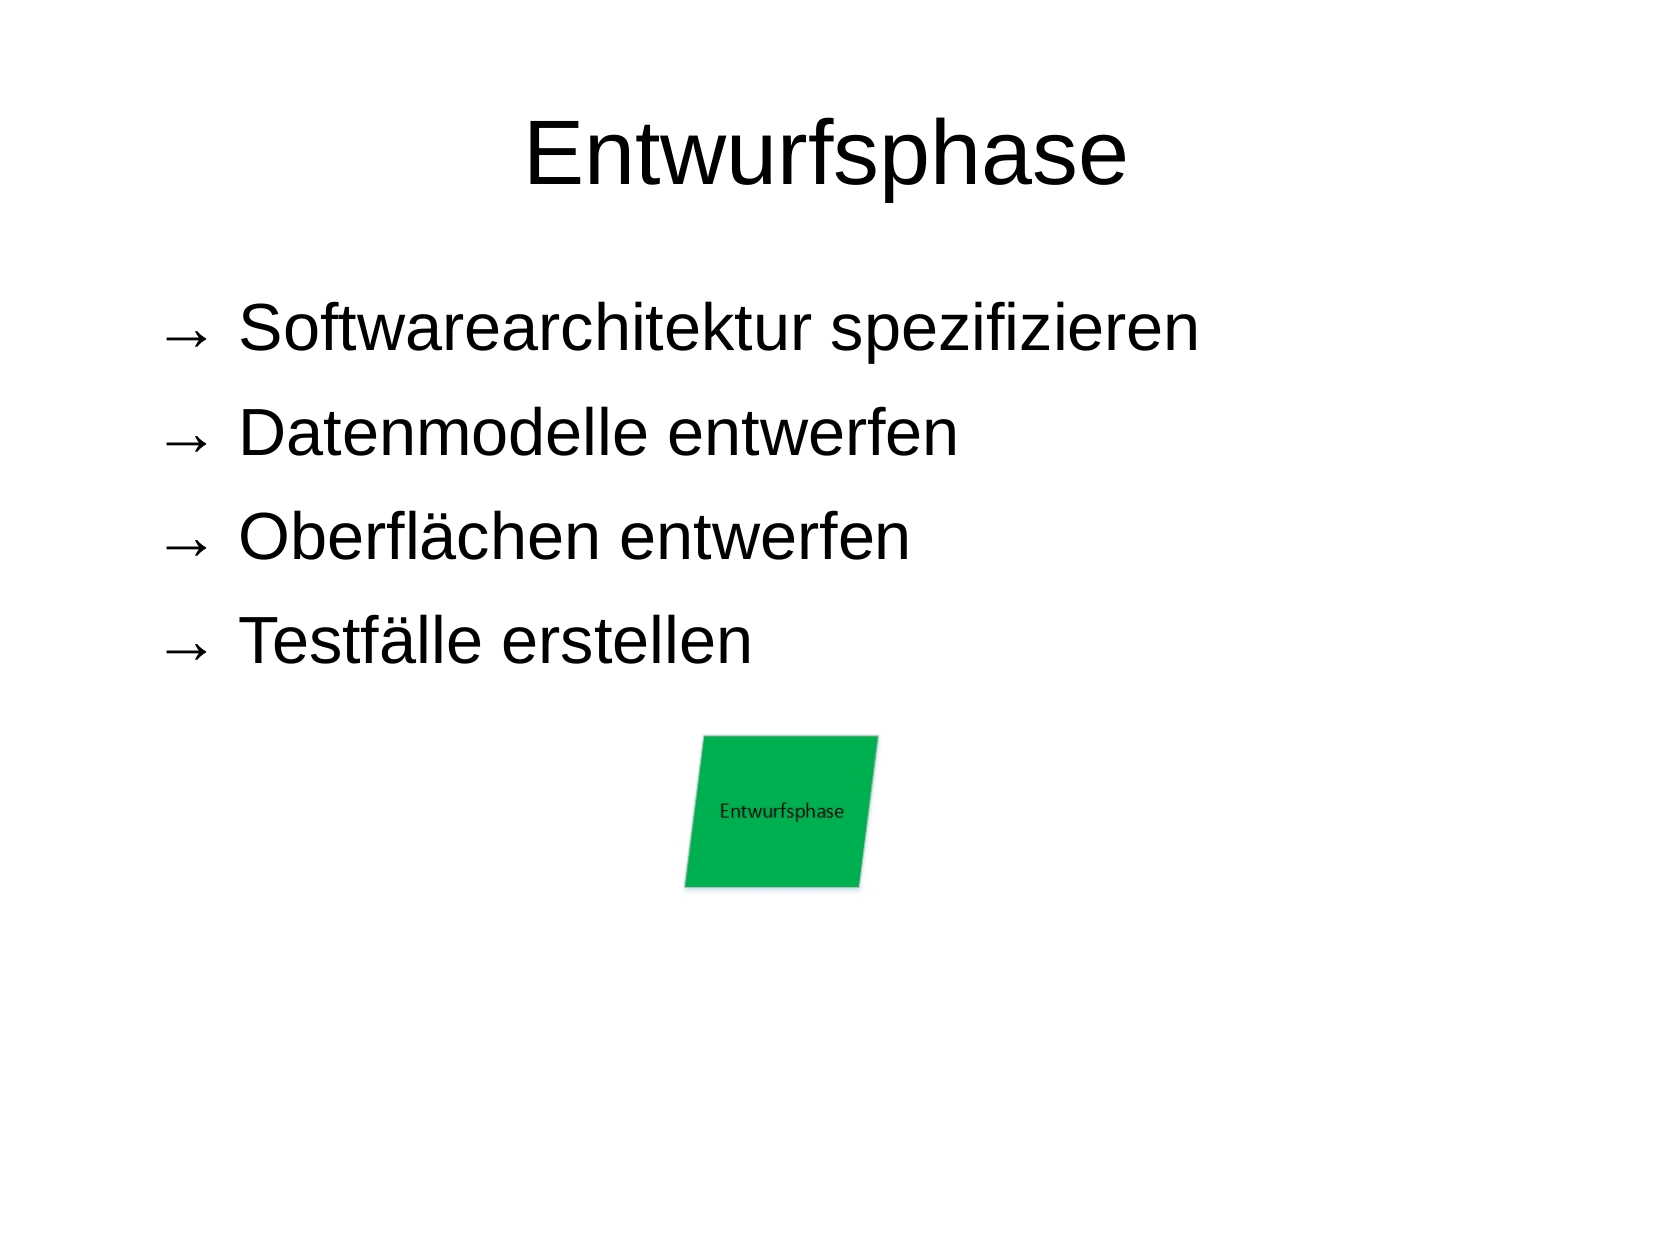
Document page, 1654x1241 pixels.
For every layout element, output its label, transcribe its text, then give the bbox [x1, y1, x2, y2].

picture [678, 732, 886, 898]
title Entwurfsphase [82, 49, 1571, 257]
list → Softwarearchitektur spezifizieren → Datenmodelle entwerfen → Oberflächen entwerfen → Testfälle erstellen [82, 290, 1571, 1109]
